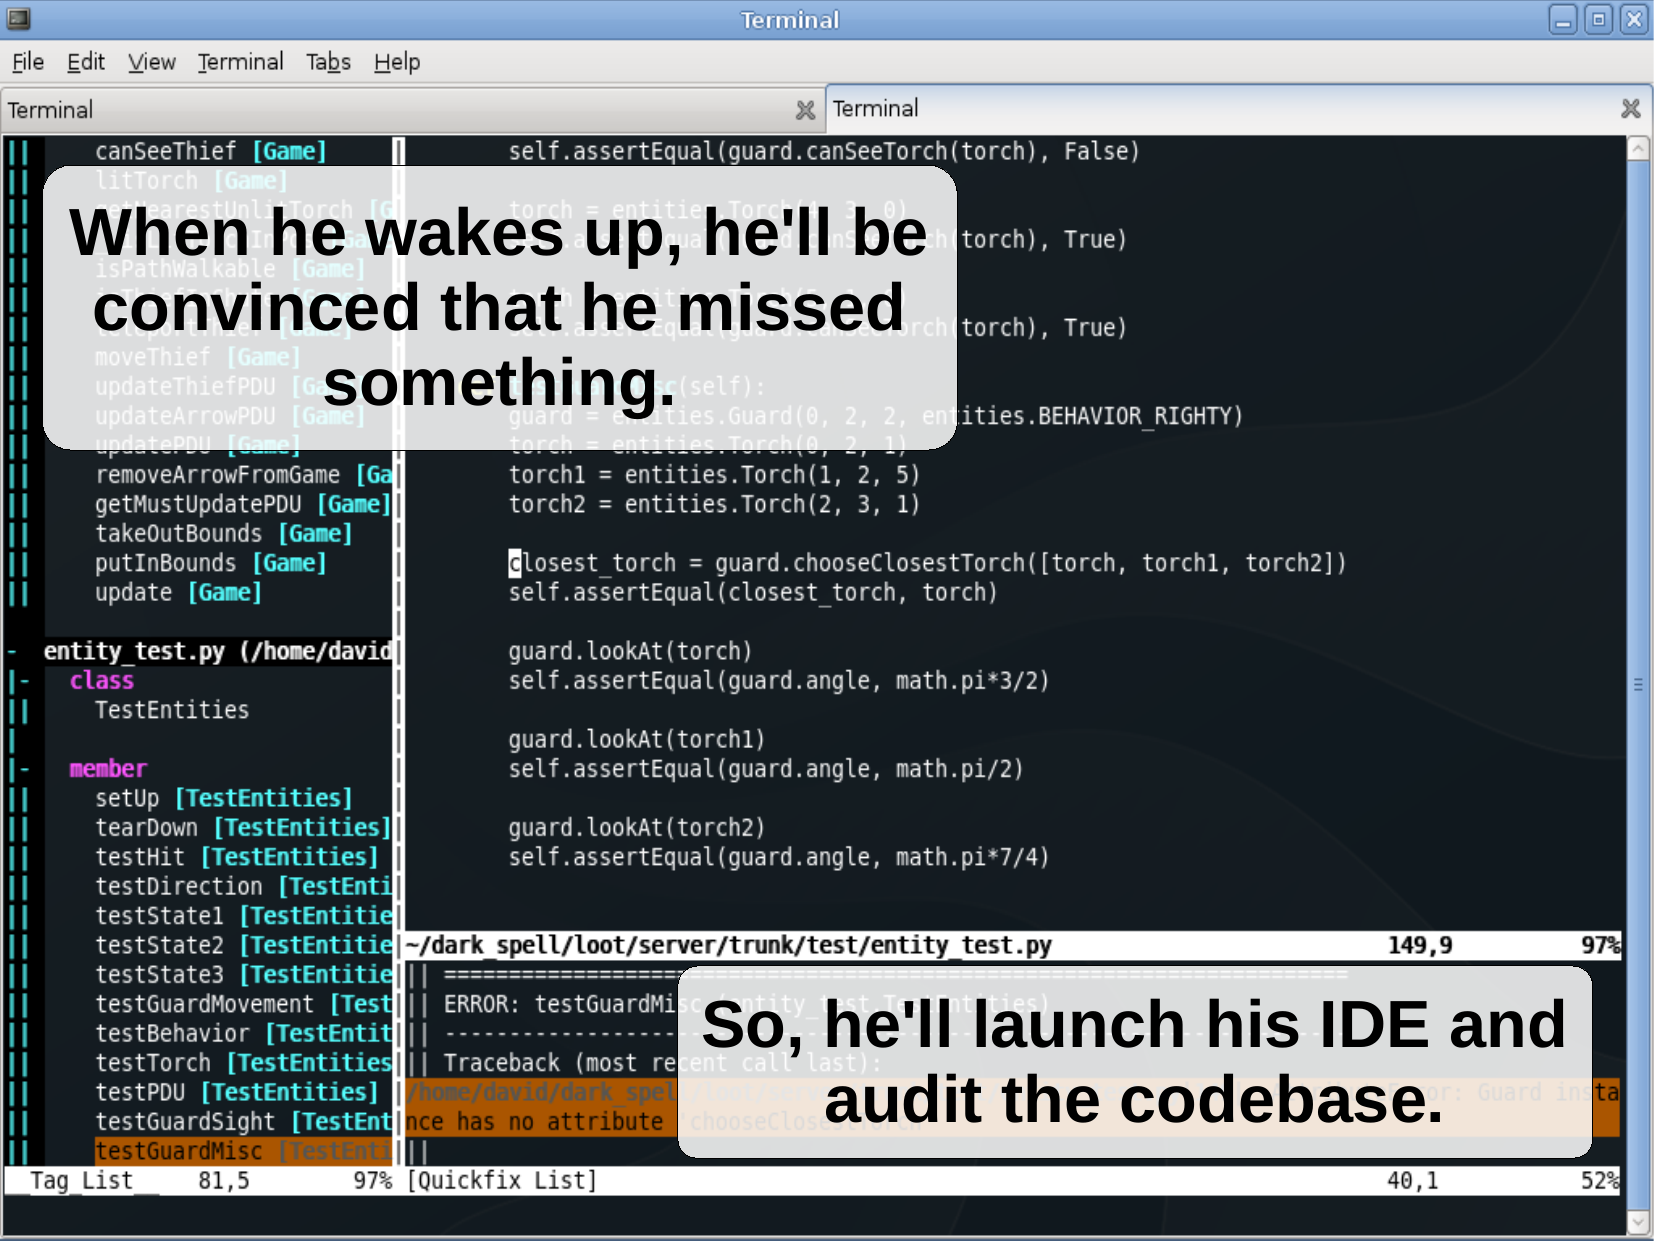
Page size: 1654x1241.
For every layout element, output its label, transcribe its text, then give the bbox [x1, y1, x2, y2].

picture [0, 0, 1654, 1241]
text_box So, he'll launch his IDE and audit the codebase. [677, 965, 1593, 1159]
text_box When he wakes up, he'll be convinced that he missed something. [42, 165, 958, 451]
